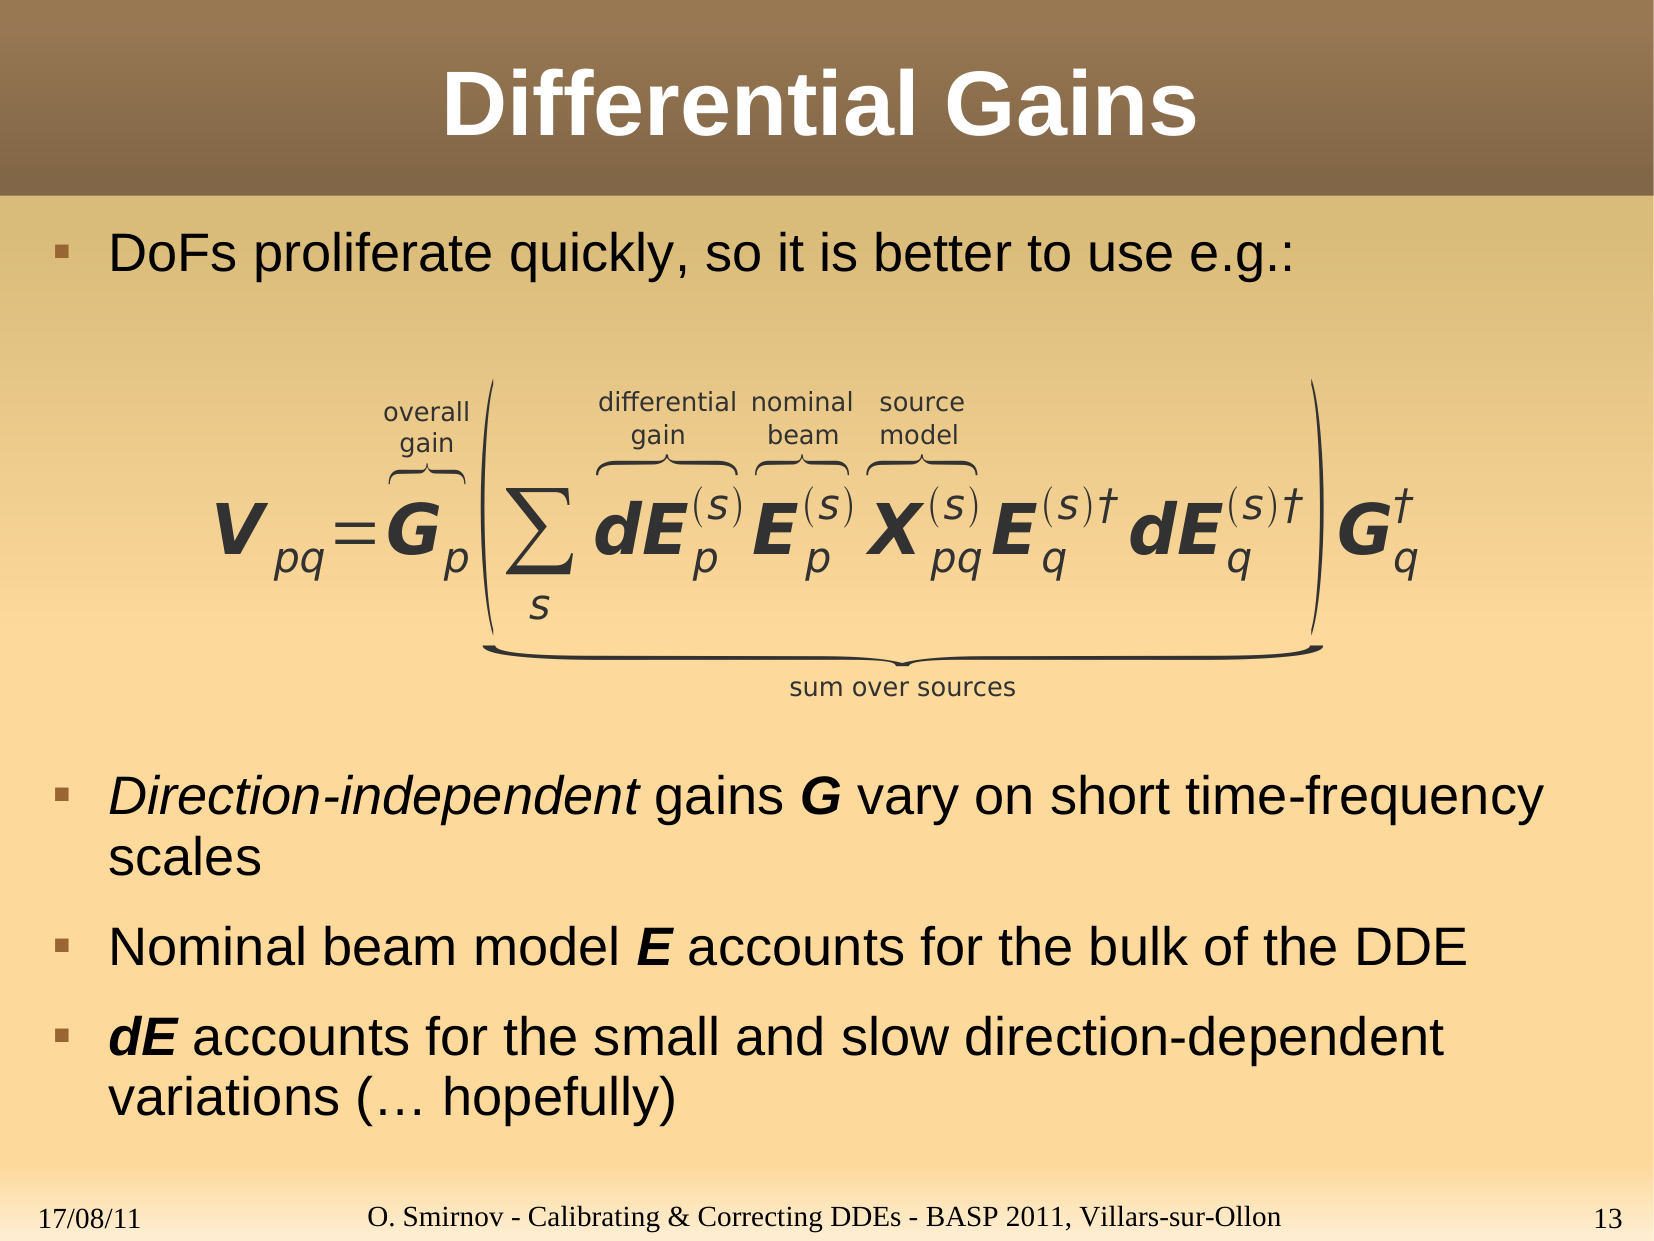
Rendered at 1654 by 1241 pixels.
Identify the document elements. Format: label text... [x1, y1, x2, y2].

title Differential Gains [76, 7, 1565, 200]
picture [0, 0, 1654, 1241]
list DoFs proliferate quickly, so it is better to use e.g.: Direction-independent gains G vary on short time-frequency scales Nominal beam model E accounts for the bulk of the DDE dE accounts for the small and slow direction-dependent variations (… hopefully) [37, 222, 1631, 1128]
